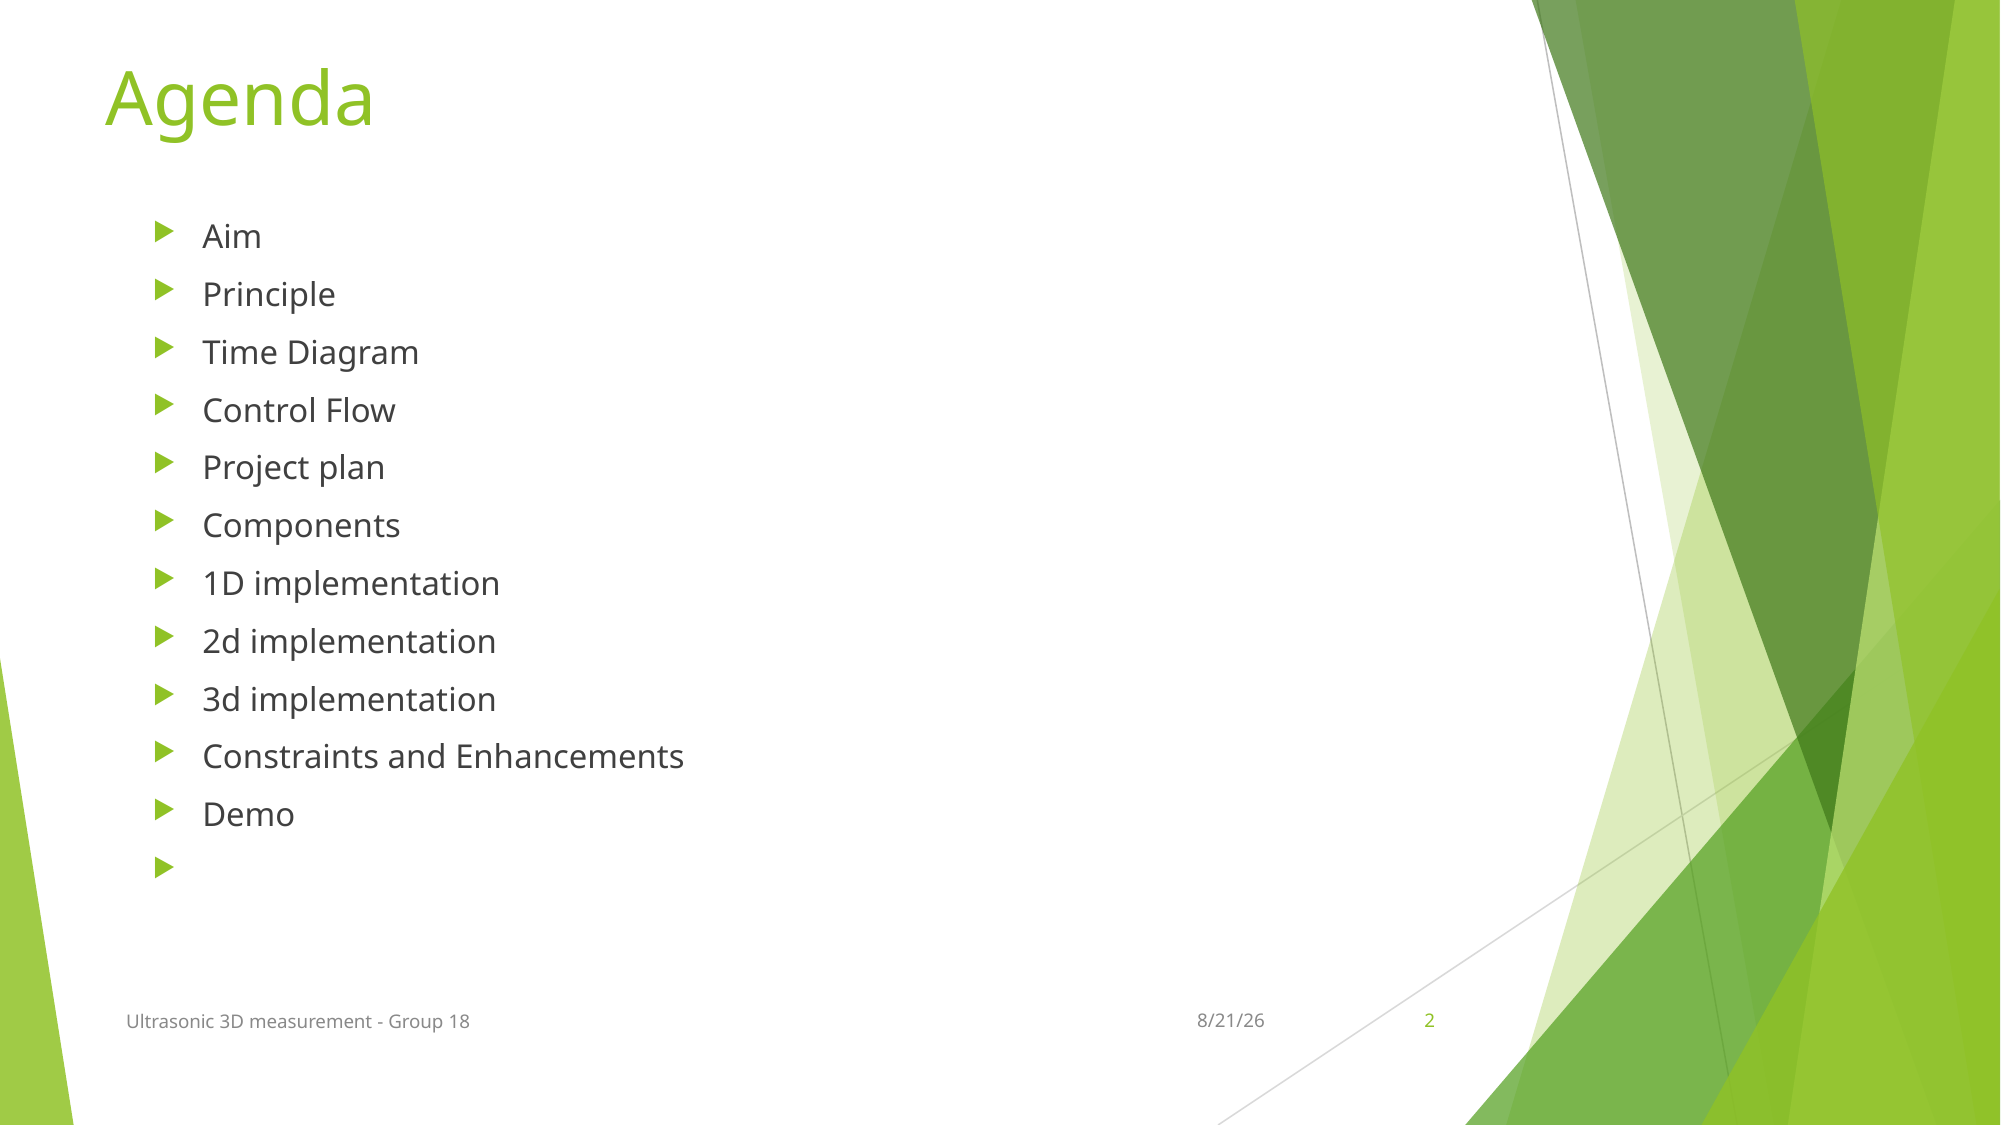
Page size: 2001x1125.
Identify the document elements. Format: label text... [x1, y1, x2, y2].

text_box Agenda [90, 42, 1501, 260]
text_box Ultrasonic 3D measurement - Group 18 [111, 991, 1145, 1051]
list Aim Principle Time Diagram Control Flow Project plan Components 1D implementation 2d implementation 3d implementation Constraints and Enhancements Demo [137, 208, 1548, 845]
text_box 2/5/2019 [1181, 991, 1332, 1051]
text_box [1409, 991, 1522, 1051]
